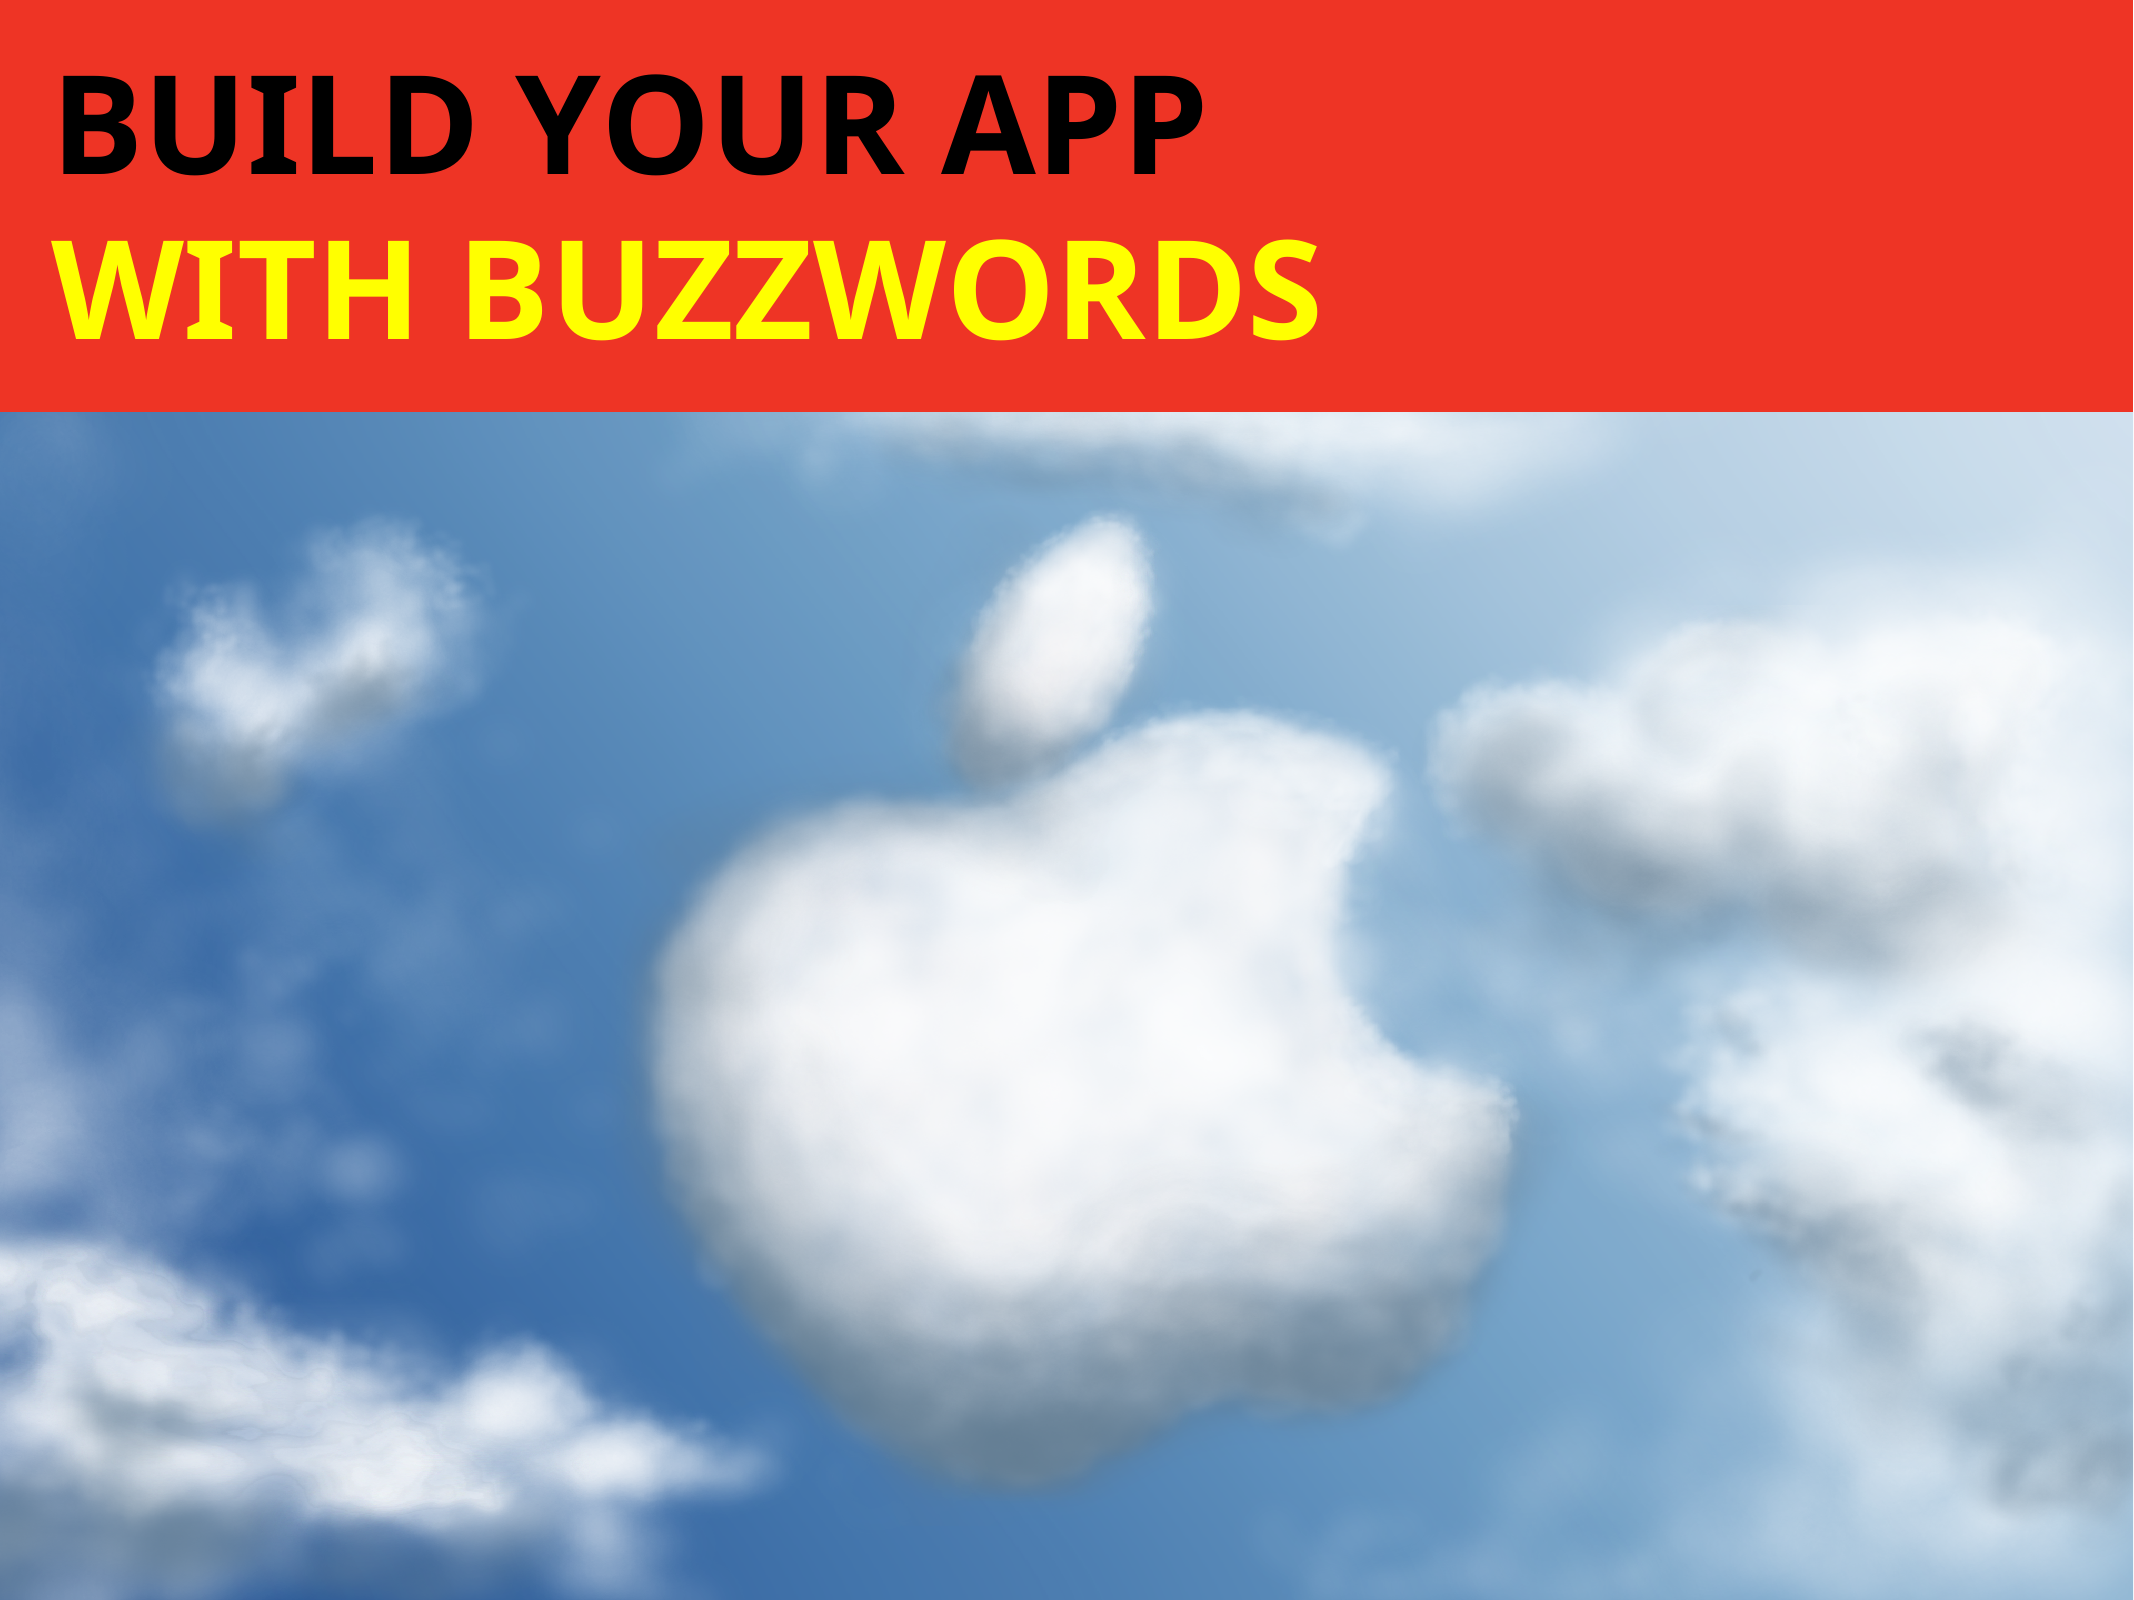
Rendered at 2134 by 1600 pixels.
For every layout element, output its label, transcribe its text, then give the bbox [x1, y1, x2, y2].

text_box BUILD YOUR APP WITH BUZZWORDS [41, 37, 2134, 412]
picture [0, 412, 2134, 1600]
